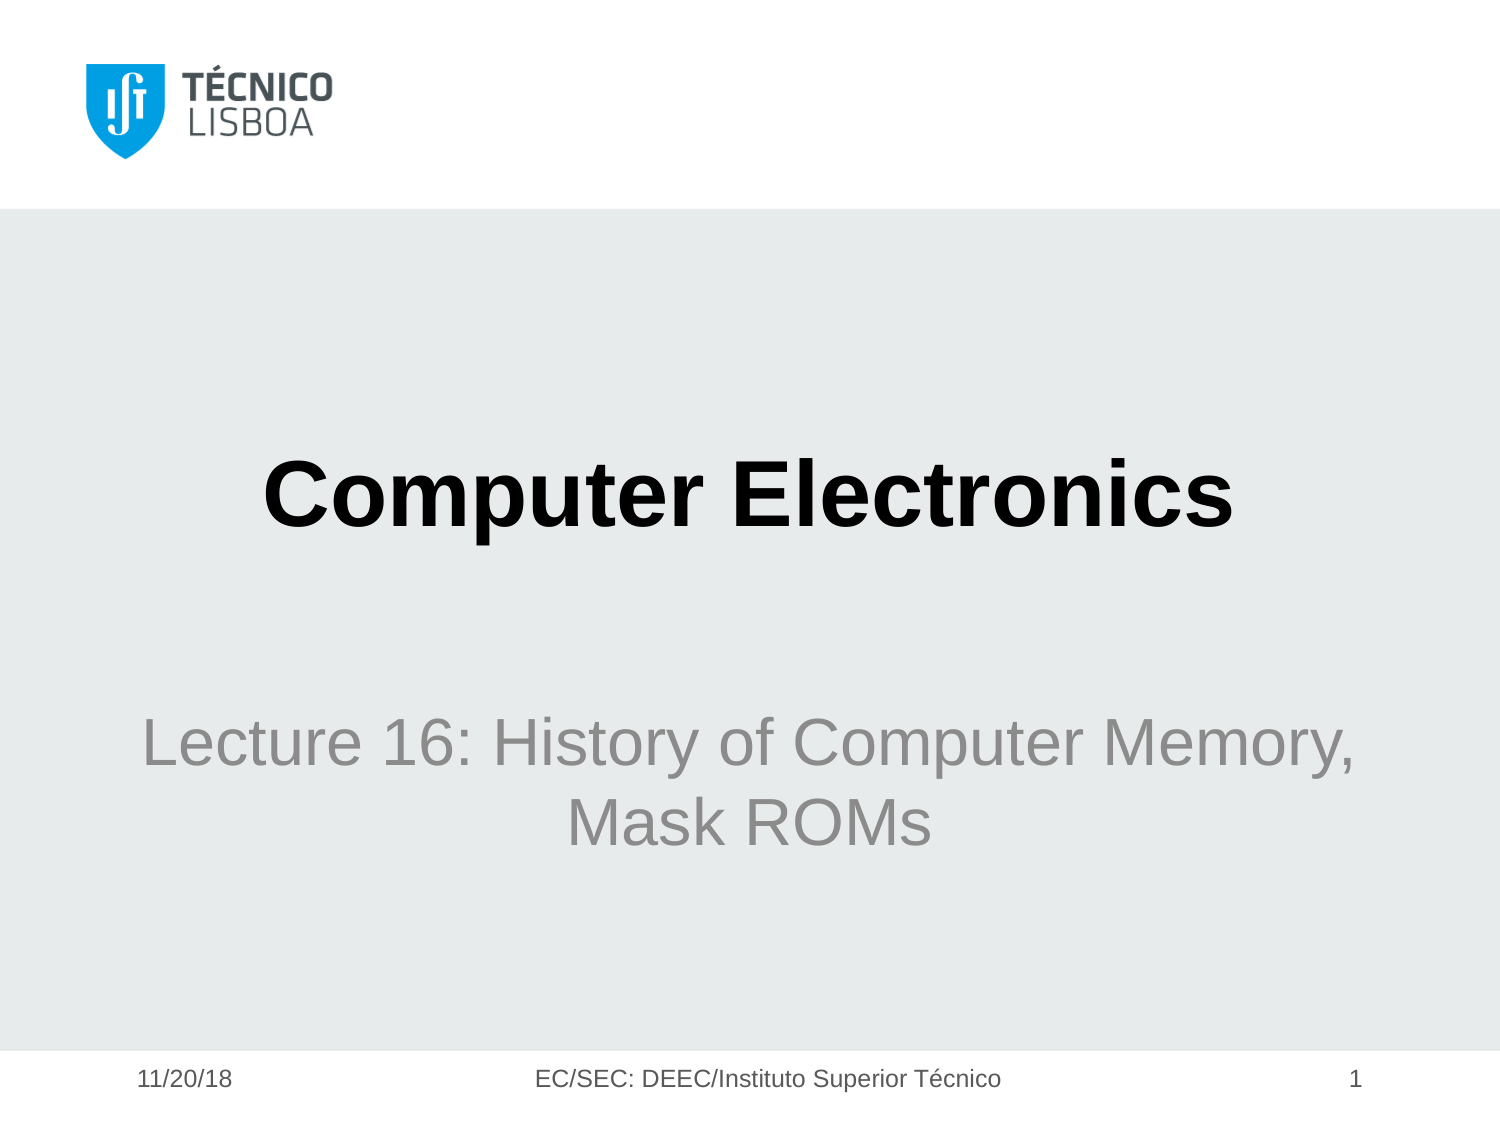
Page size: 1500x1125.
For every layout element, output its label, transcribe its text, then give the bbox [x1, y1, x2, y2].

subtitle Lecture 16: History of Computer Memory, Mask ROMs [121, 691, 1378, 894]
footer EC/SEC: DEEC/Instituto Superior Técnico [512, 1052, 1032, 1103]
picture [0, 0, 1500, 1125]
slide_number 11/20/18 [121, 1052, 425, 1103]
slide_number <number> [1077, 1052, 1378, 1103]
title Computer Electronics [121, 322, 1378, 655]
